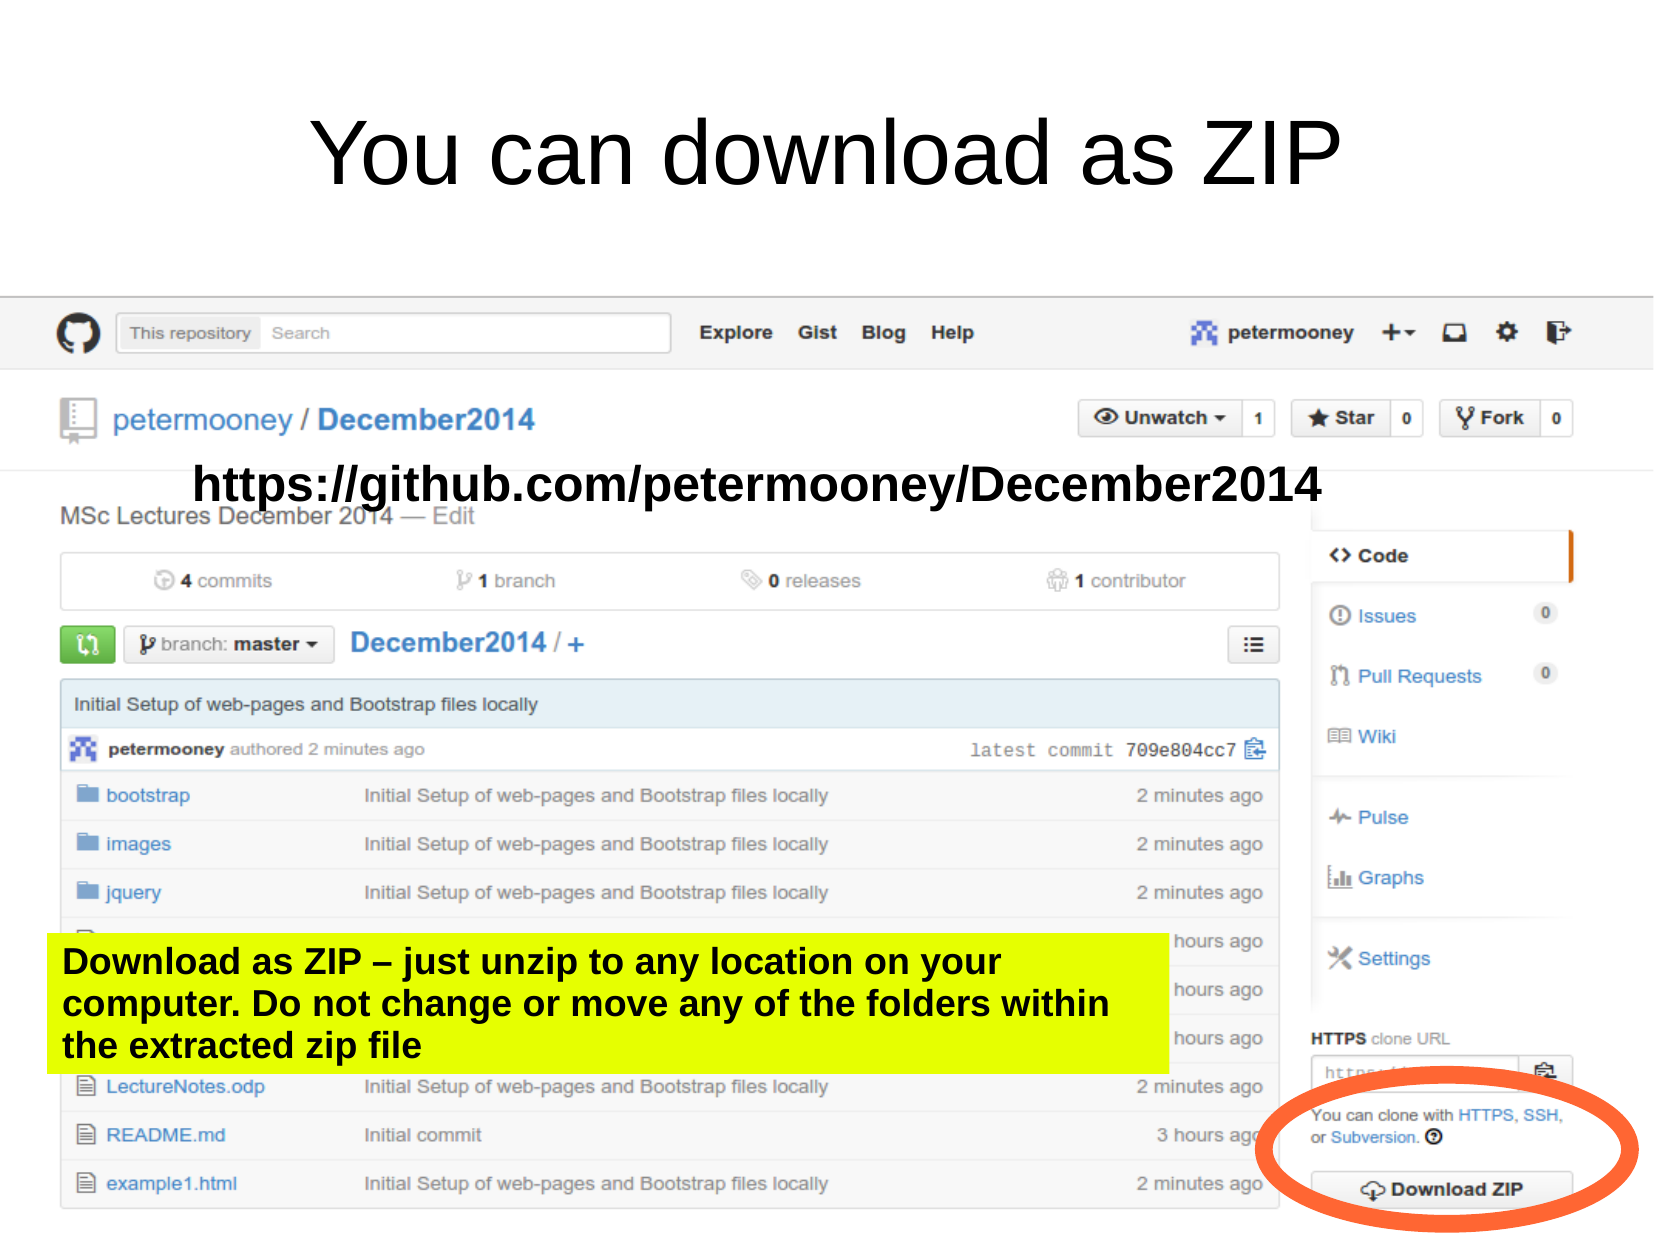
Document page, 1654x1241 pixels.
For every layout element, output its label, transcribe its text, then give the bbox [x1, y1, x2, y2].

text_box https://github.com/petermooney/December2014 [177, 448, 1477, 520]
text_box Download as ZIP – just unzip to any location on your computer. Do not change or move any of the folders within the extracted zip file [47, 933, 1170, 1074]
title You can download as ZIP [82, 49, 1571, 257]
picture [0, 295, 1654, 1224]
picture [1273, 1084, 1621, 1214]
